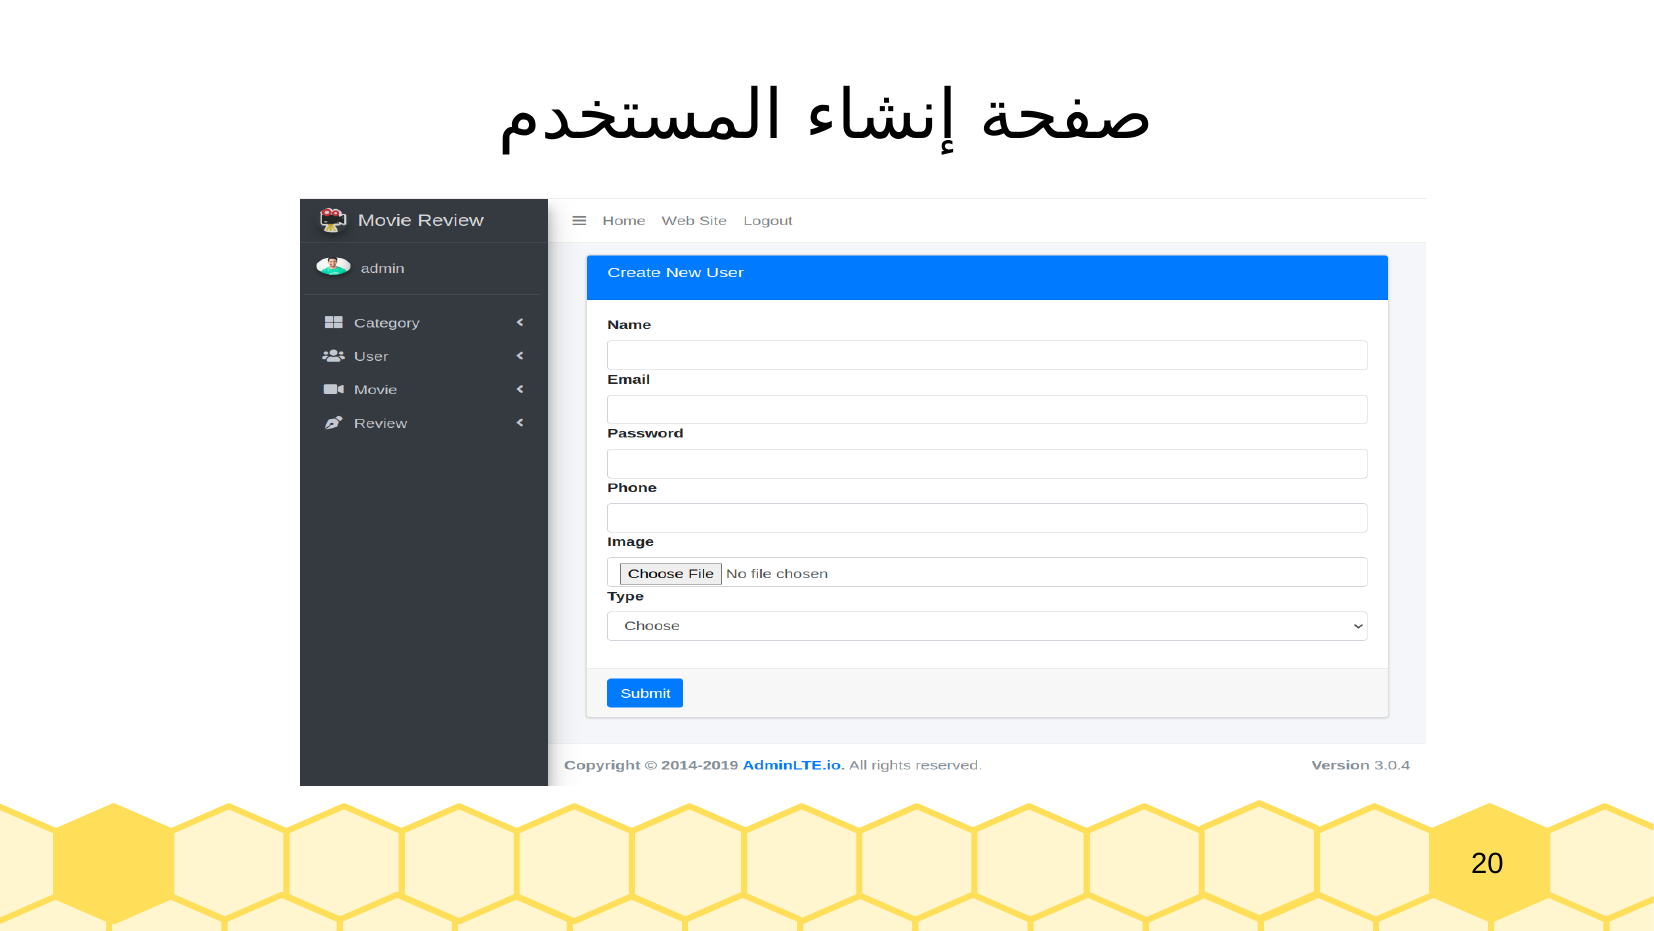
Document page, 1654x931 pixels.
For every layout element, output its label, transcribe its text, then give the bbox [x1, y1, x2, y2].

picture [300, 197, 1426, 786]
title صفحة إنشاء المستخدم [82, 37, 1571, 193]
